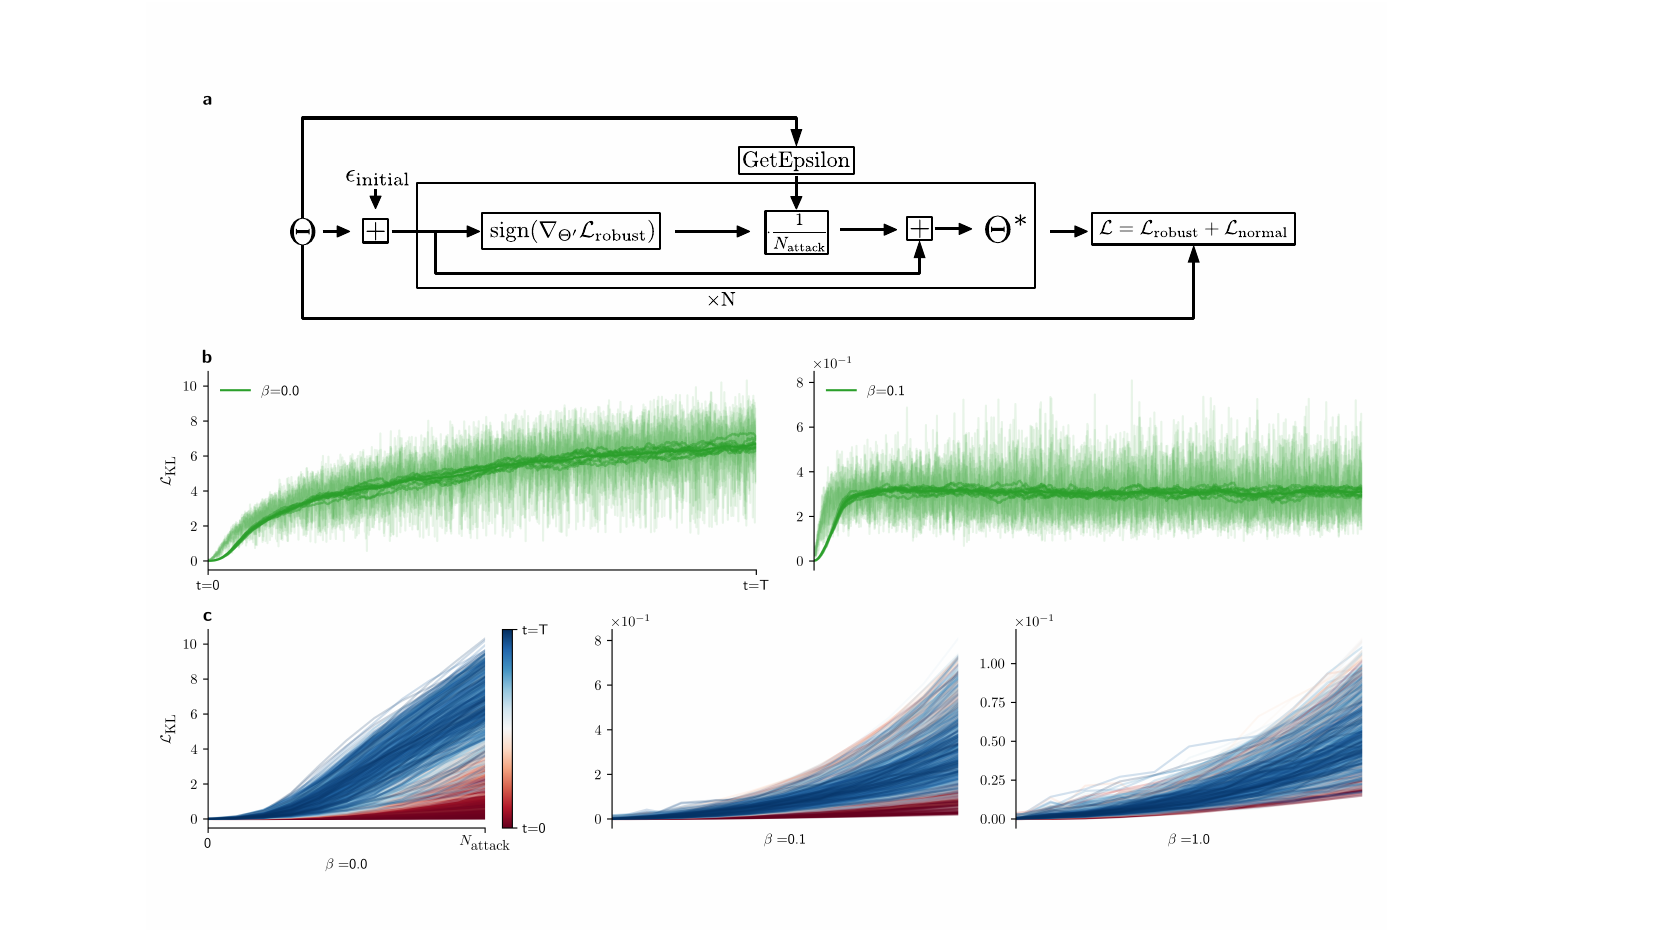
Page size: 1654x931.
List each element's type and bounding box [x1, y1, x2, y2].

text_box [1177, 228, 1198, 238]
text_box [985, 215, 1011, 244]
text_box [796, 213, 803, 226]
text_box [558, 229, 571, 241]
text_box [611, 229, 621, 241]
text_box [346, 170, 355, 182]
text_box [773, 236, 789, 249]
text_box [366, 221, 385, 241]
text_box [910, 219, 930, 239]
text_box [622, 233, 631, 241]
text_box [394, 172, 409, 186]
text_box [1140, 219, 1153, 235]
text_box [743, 151, 769, 168]
text_box [827, 156, 838, 168]
text_box [290, 218, 316, 246]
text_box [388, 177, 393, 186]
text_box [539, 221, 557, 238]
text_box [490, 226, 499, 238]
text_box [806, 156, 820, 168]
text_box [793, 156, 805, 172]
text_box [602, 233, 611, 241]
text_box [362, 177, 373, 186]
text_box [821, 151, 827, 167]
text_box [838, 156, 850, 167]
text_box [379, 174, 386, 186]
text_box [787, 245, 794, 252]
text_box [1154, 230, 1168, 238]
text_box [632, 233, 639, 241]
text_box [769, 153, 777, 168]
text_box [1205, 222, 1219, 236]
text_box [1168, 227, 1177, 238]
text_box [639, 230, 645, 241]
text_box [794, 242, 825, 252]
picture [146, 2, 1387, 930]
text_box [648, 219, 654, 243]
text_box [531, 219, 538, 243]
text_box [1275, 227, 1287, 238]
text_box [356, 177, 361, 186]
text_box [721, 292, 736, 306]
text_box [374, 177, 379, 186]
text_box [708, 295, 719, 306]
text_box [1262, 230, 1274, 238]
text_box [579, 220, 602, 241]
text_box [778, 151, 793, 167]
text_box [499, 226, 530, 242]
text_box [1014, 214, 1026, 226]
text_box [1224, 219, 1261, 238]
text_box [1099, 219, 1113, 235]
